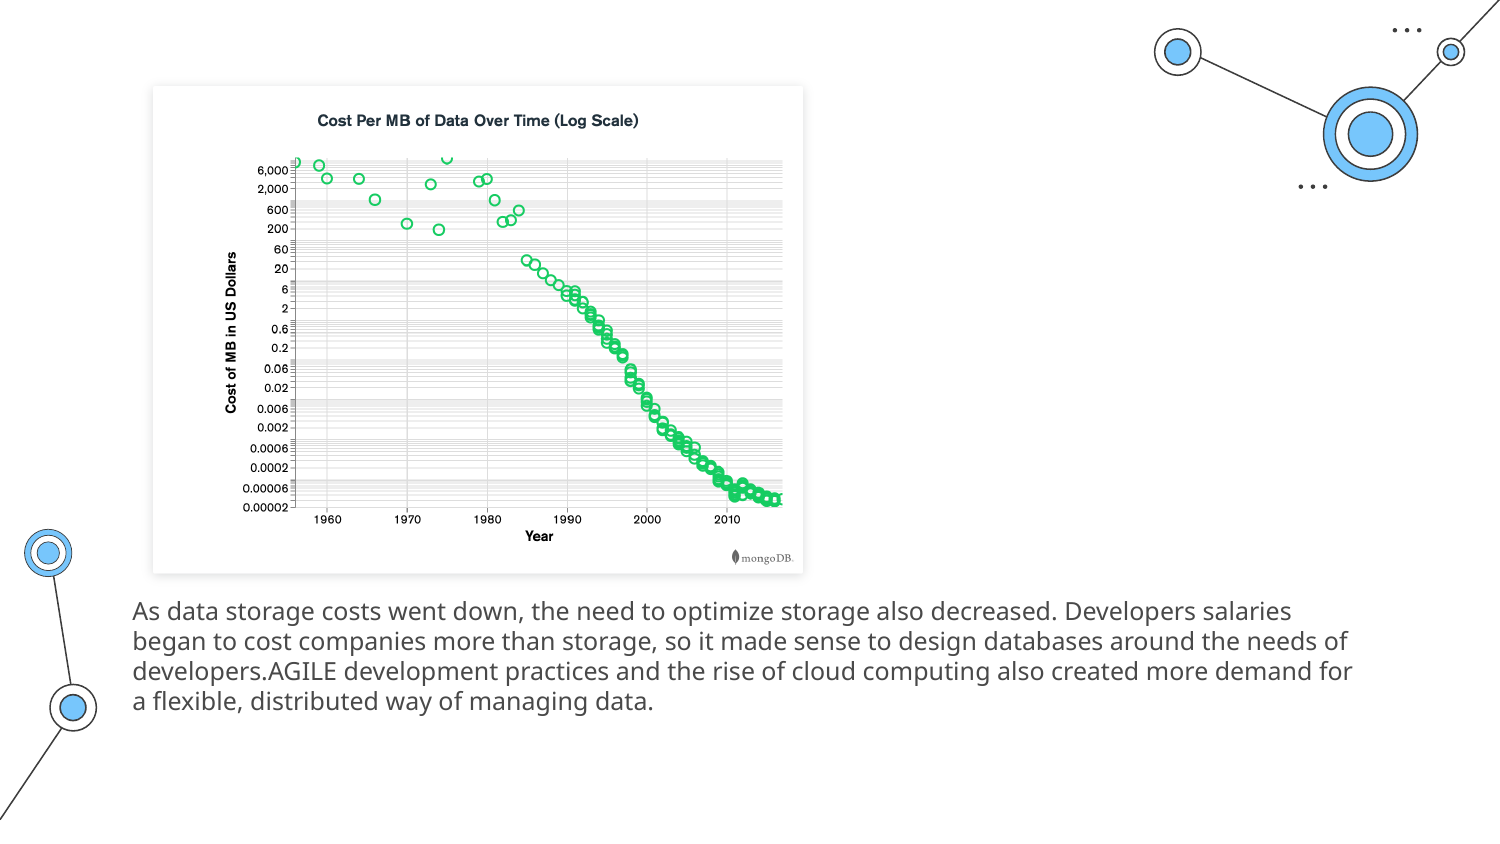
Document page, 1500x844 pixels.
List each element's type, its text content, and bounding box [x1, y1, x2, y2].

list As data storage costs went down, the need to optimize storage also decreased. Developers salaries began to cost companies more than storage, so it made sense to design databases around the needs of developers.AGILE development practices and the rise of cloud computing also created more demand for a flexible, distributed way of managing data. [117, 600, 1382, 806]
picture [117, 64, 826, 601]
